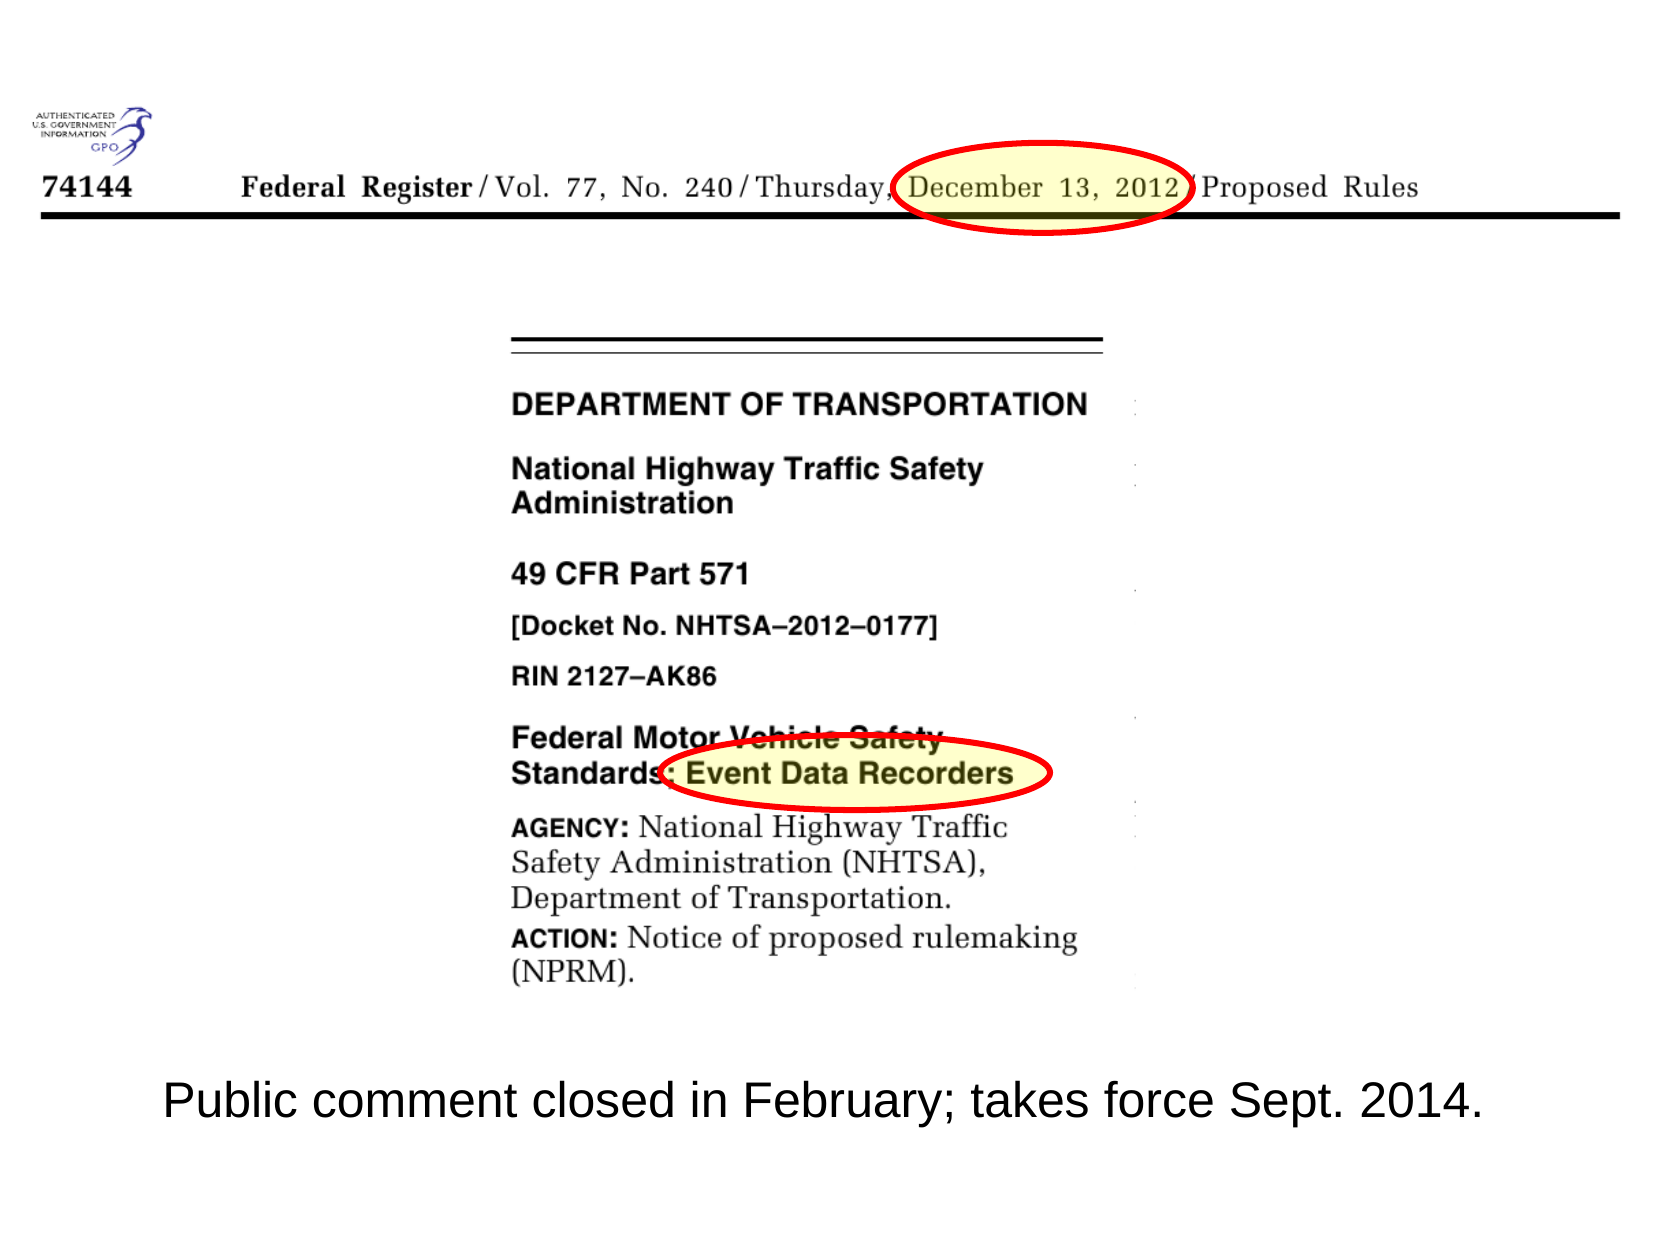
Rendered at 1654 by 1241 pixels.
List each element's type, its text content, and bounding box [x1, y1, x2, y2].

picture [413, 321, 1136, 997]
text_box [892, 142, 1193, 233]
text_box [660, 735, 1051, 811]
text_box Public comment closed in February; takes force Sept. 2014. [147, 1065, 1502, 1136]
picture [0, 89, 1654, 224]
